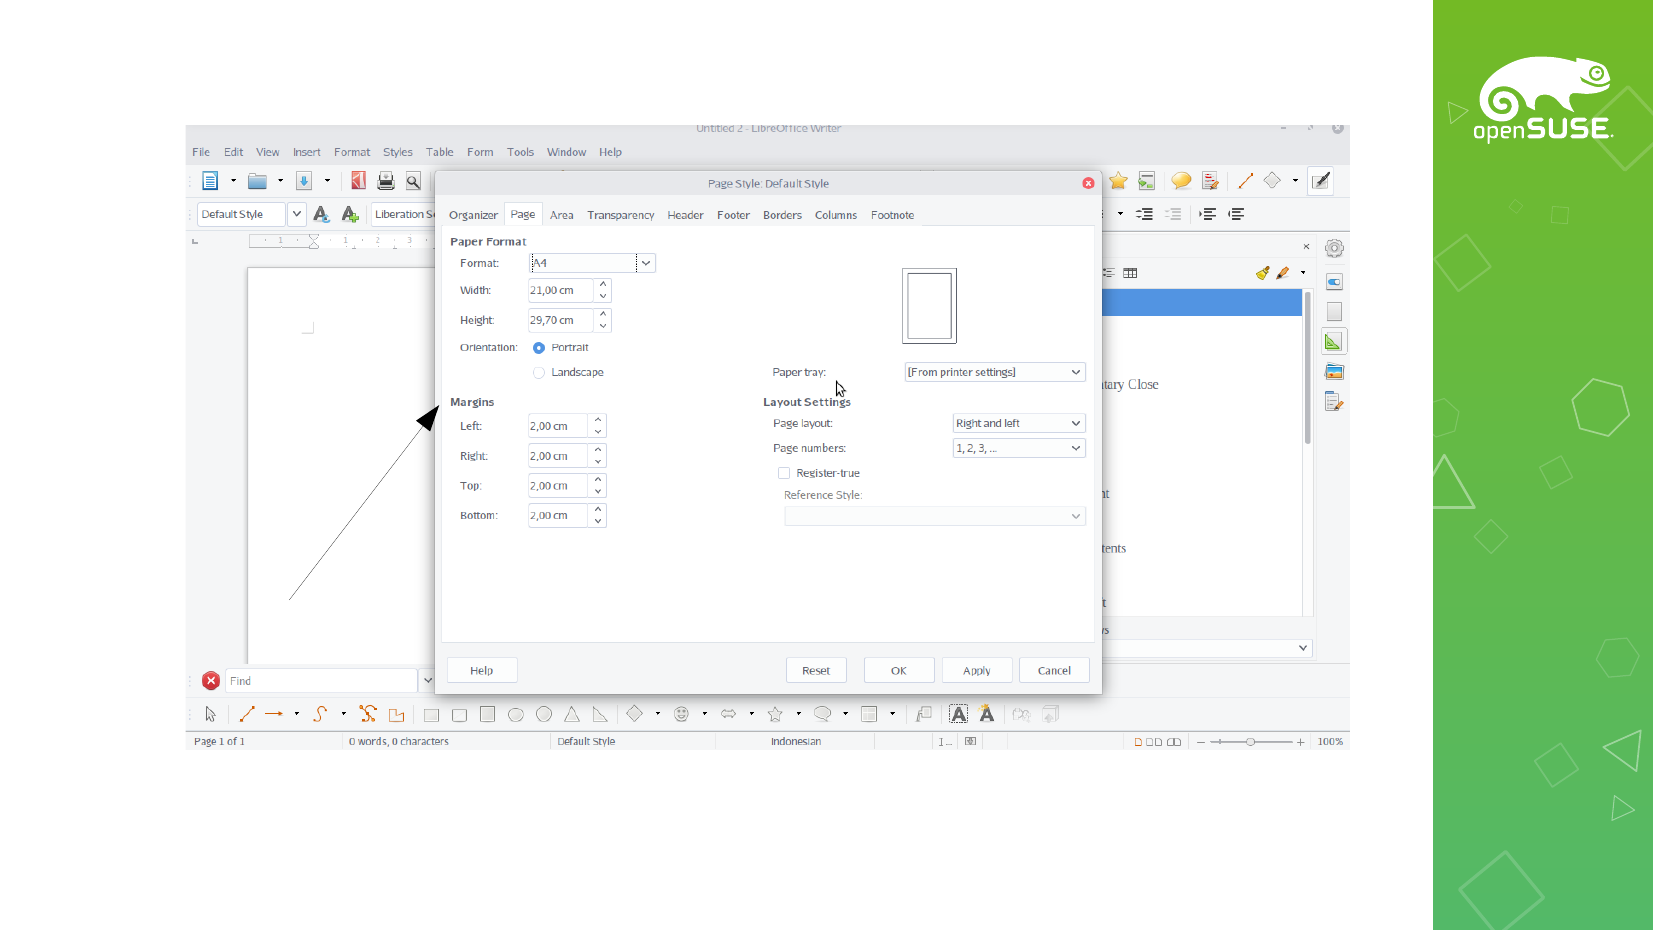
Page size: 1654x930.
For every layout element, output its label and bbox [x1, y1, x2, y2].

picture [185, 125, 1351, 751]
